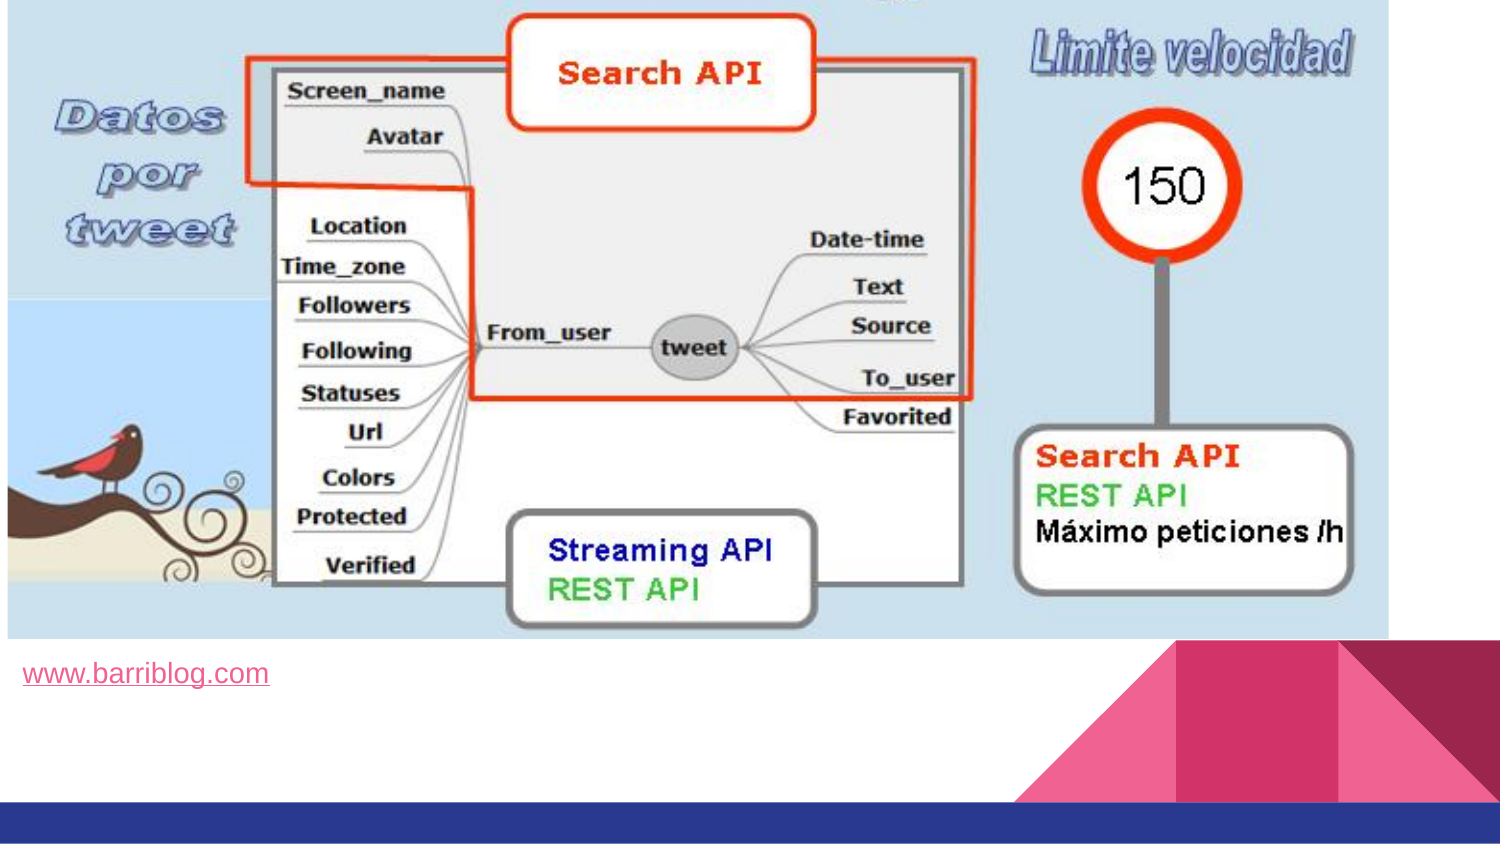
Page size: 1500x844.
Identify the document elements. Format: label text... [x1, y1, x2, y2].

picture [7, 0, 1389, 639]
text_box www.barriblog.com [7, 638, 290, 710]
